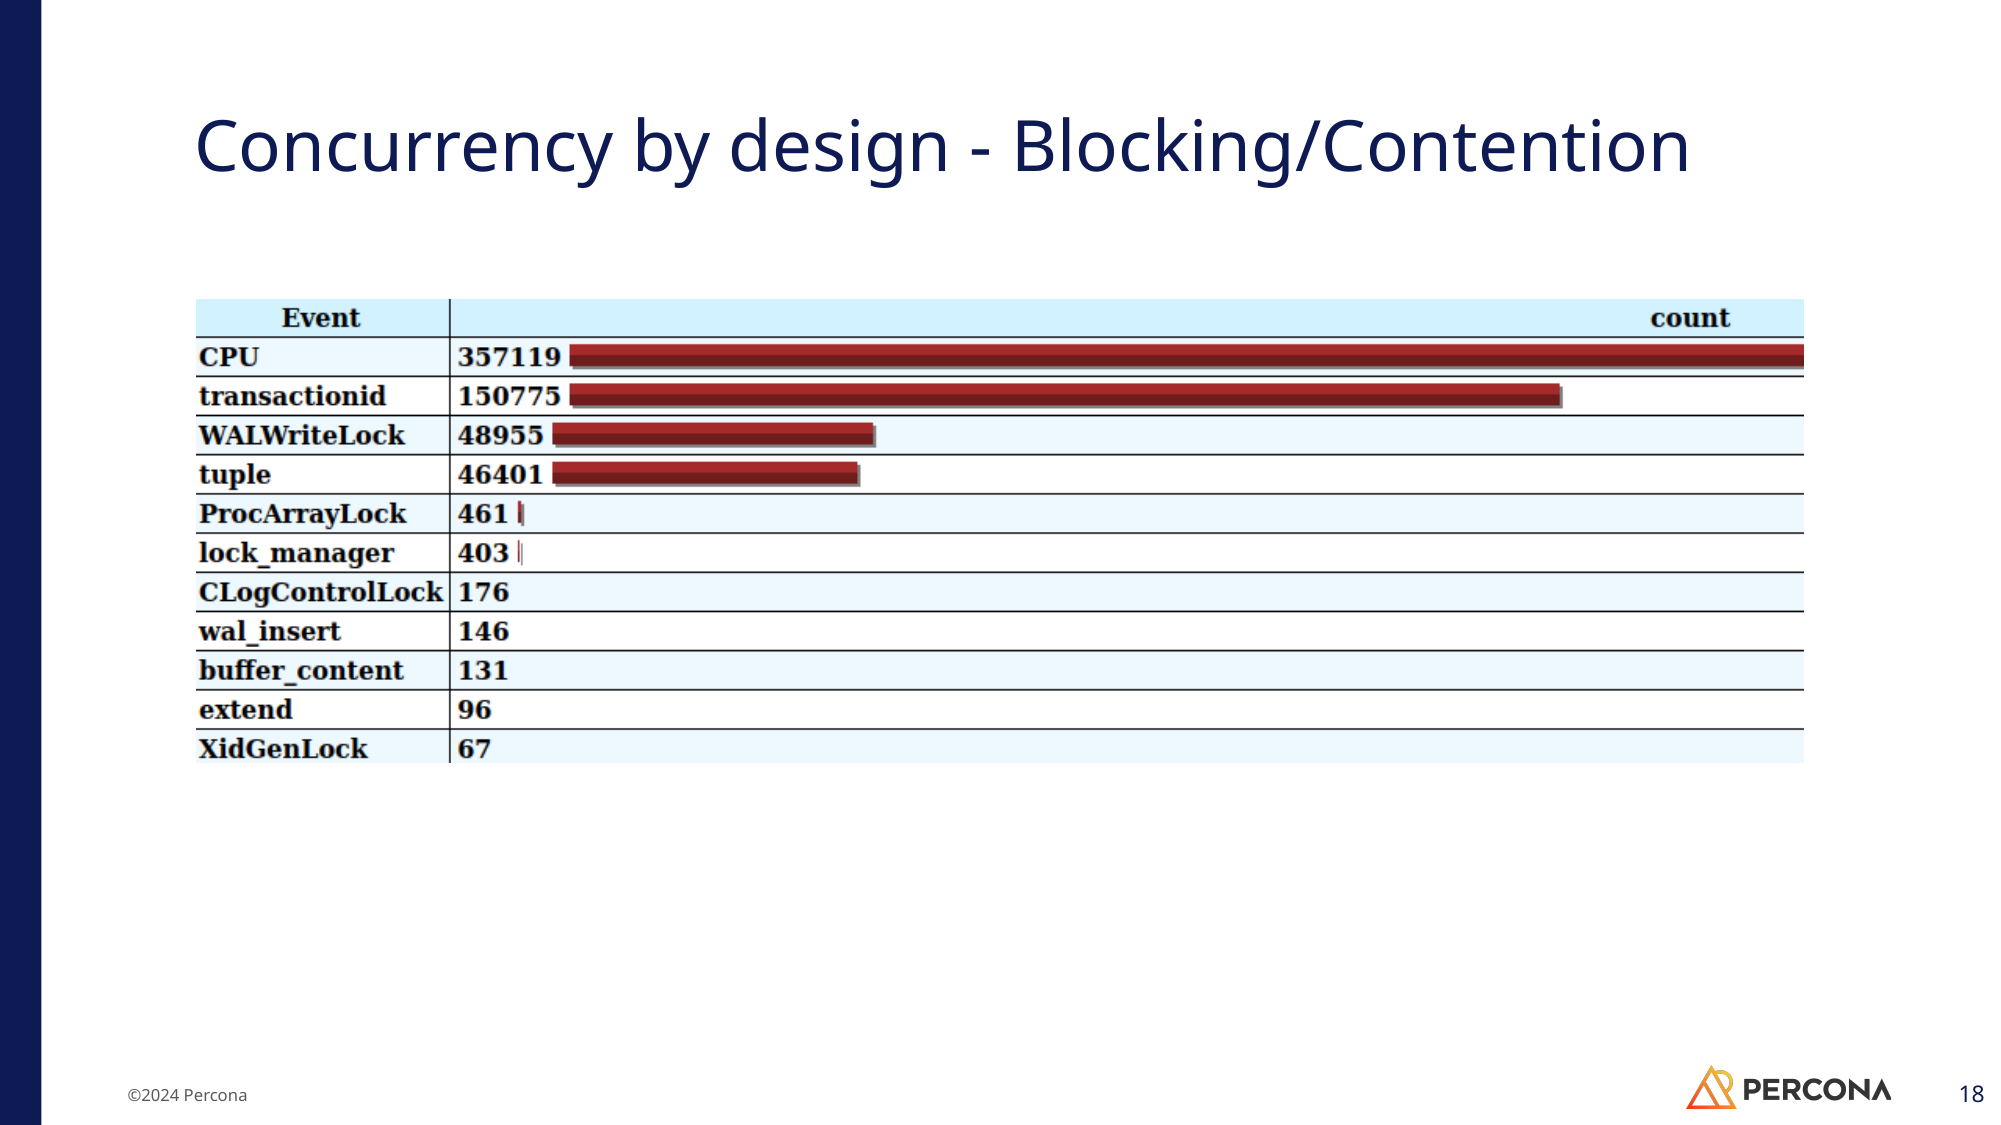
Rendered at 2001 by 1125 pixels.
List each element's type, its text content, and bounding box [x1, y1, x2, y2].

slide_number <number> [1748, 1065, 2000, 1125]
picture [1686, 1065, 1748, 1109]
picture [196, 299, 1804, 763]
title Concurrency by design - Blocking/Contention [179, 124, 1905, 259]
